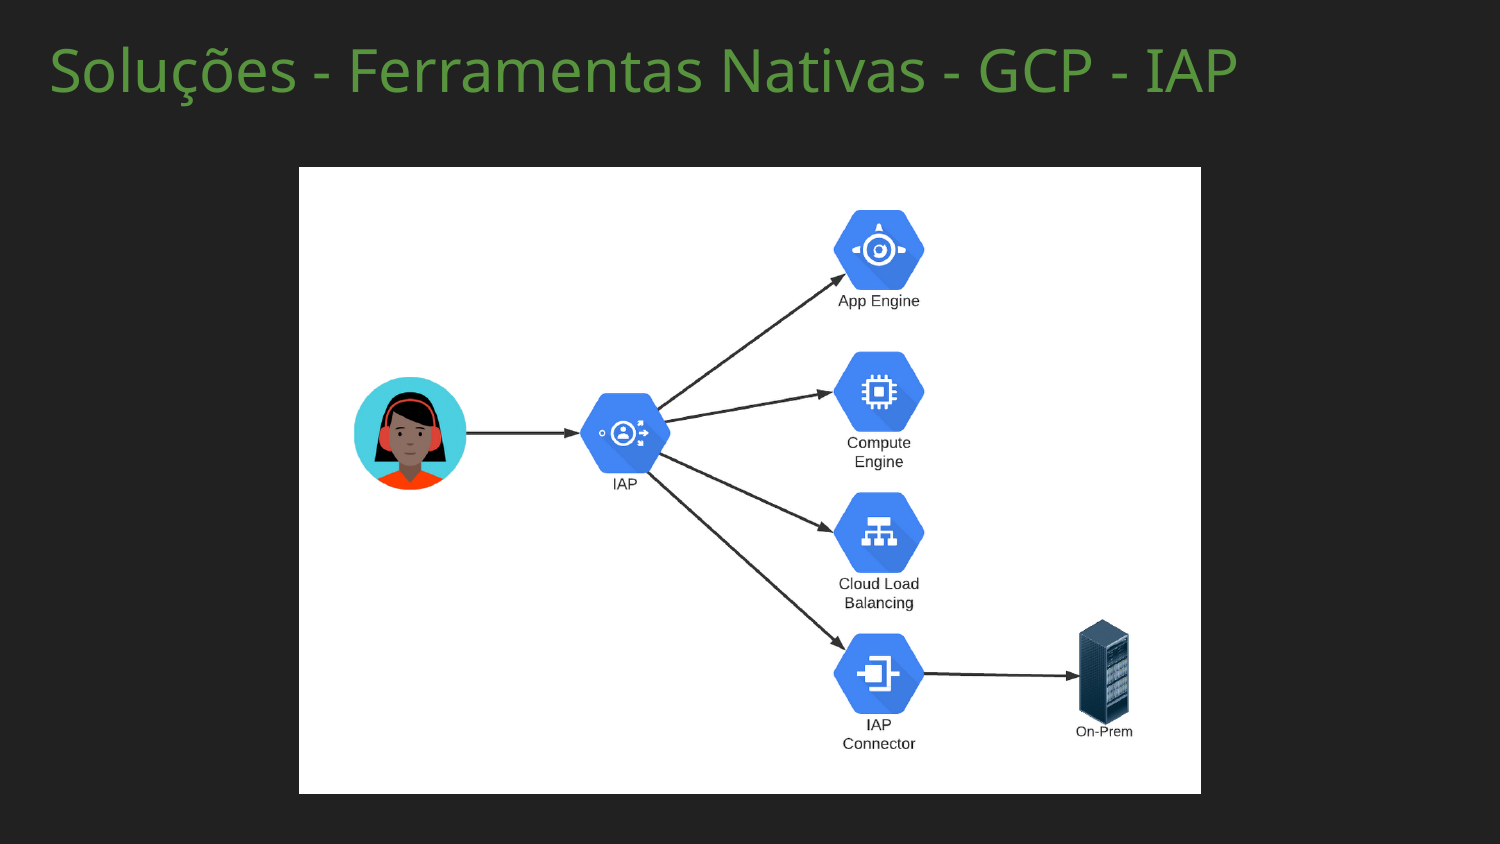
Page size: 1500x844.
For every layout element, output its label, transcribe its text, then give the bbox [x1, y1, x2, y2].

picture [299, 167, 1201, 794]
title Soluções - Ferramentas Nativas - GCP - IAP [34, 17, 1432, 168]
